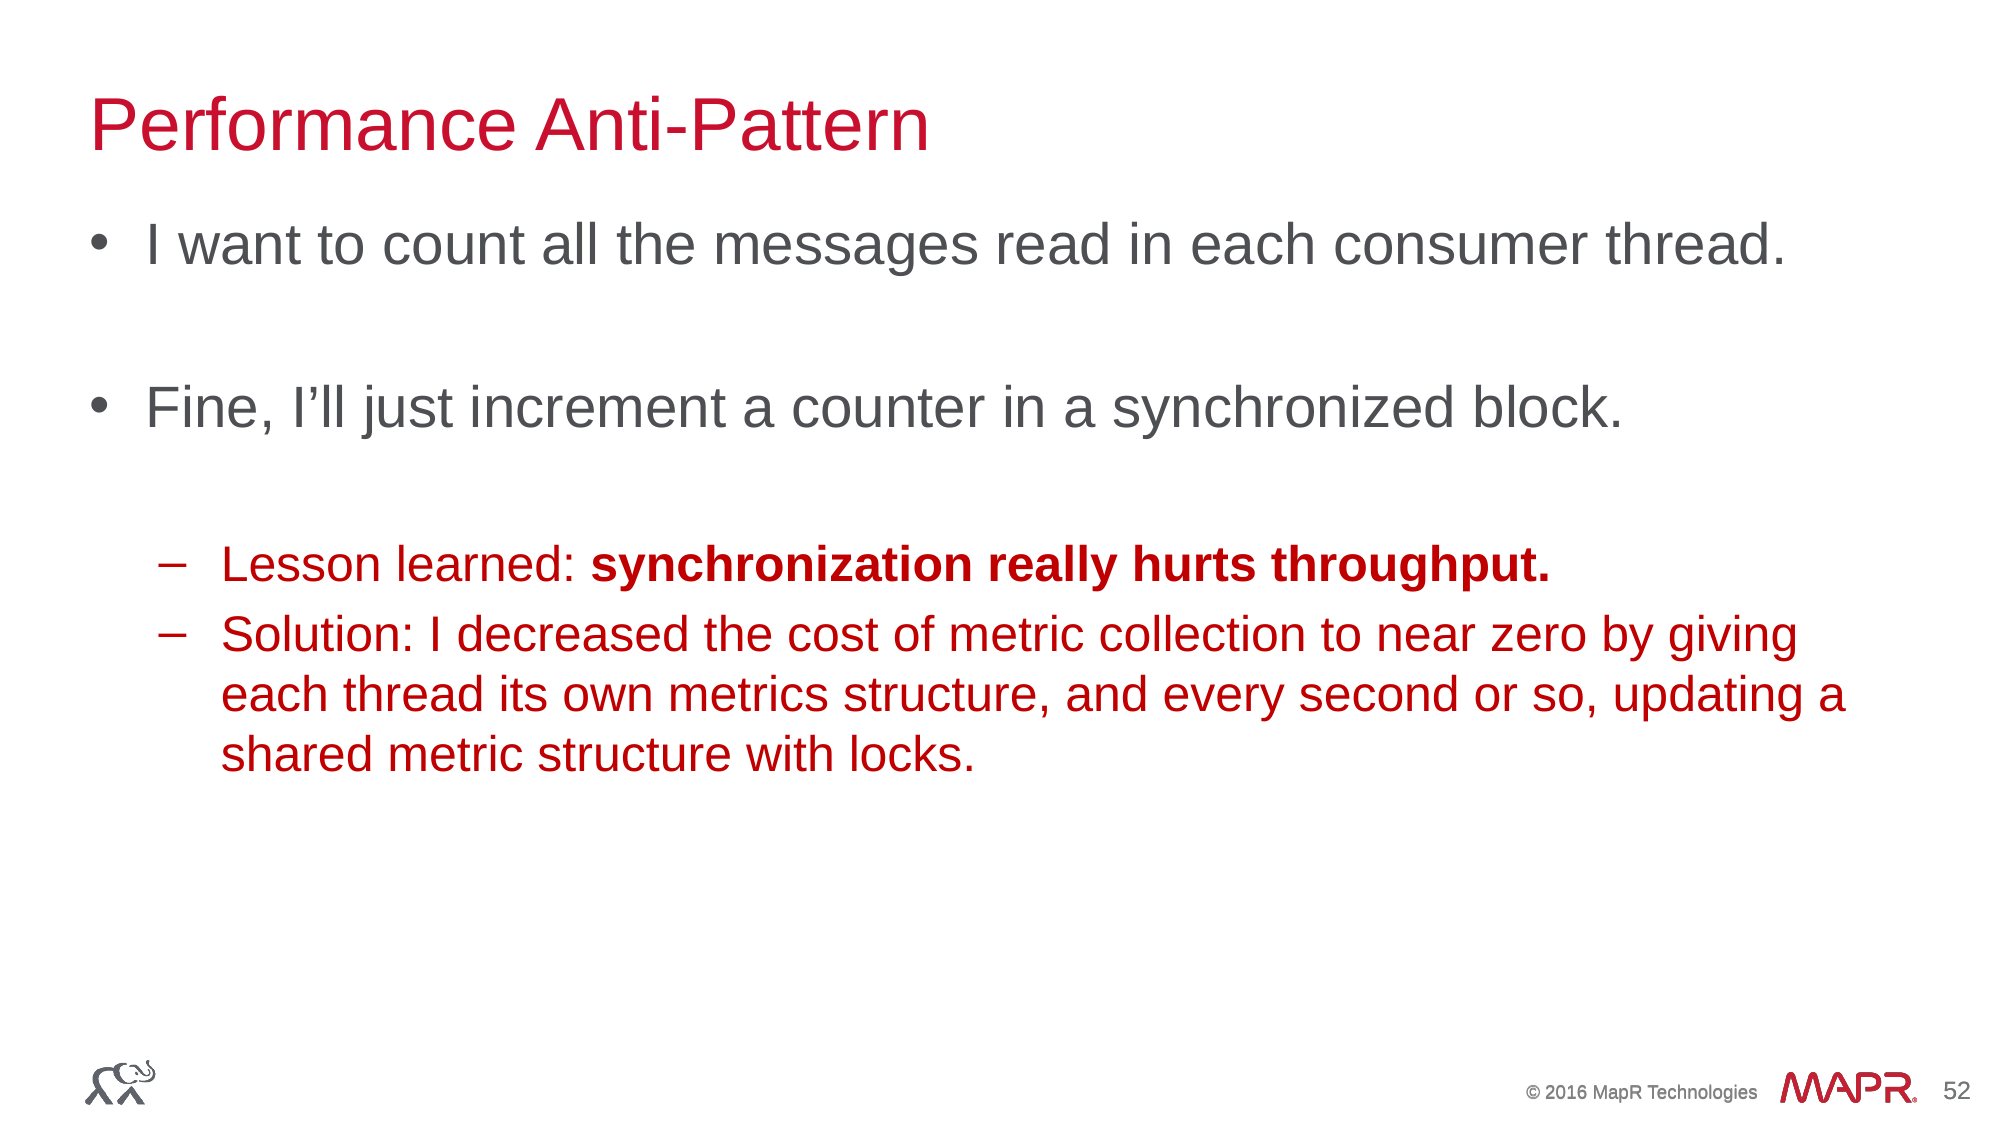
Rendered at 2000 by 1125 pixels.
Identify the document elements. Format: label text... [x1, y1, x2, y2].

title Performance Anti-Pattern [69, 45, 1869, 196]
picture [75, 1038, 167, 1125]
list I want to count all the messages read in each consumer thread. Fine, I’ll just increment a counter in a synchronized block. Lesson learned: synchronization really hurts throughput. Solution: I decreased the cost of metric collection to near zero by giving each thread its own metrics structure, and every second or so, updating a shared metric structure with locks. [69, 196, 1869, 1005]
